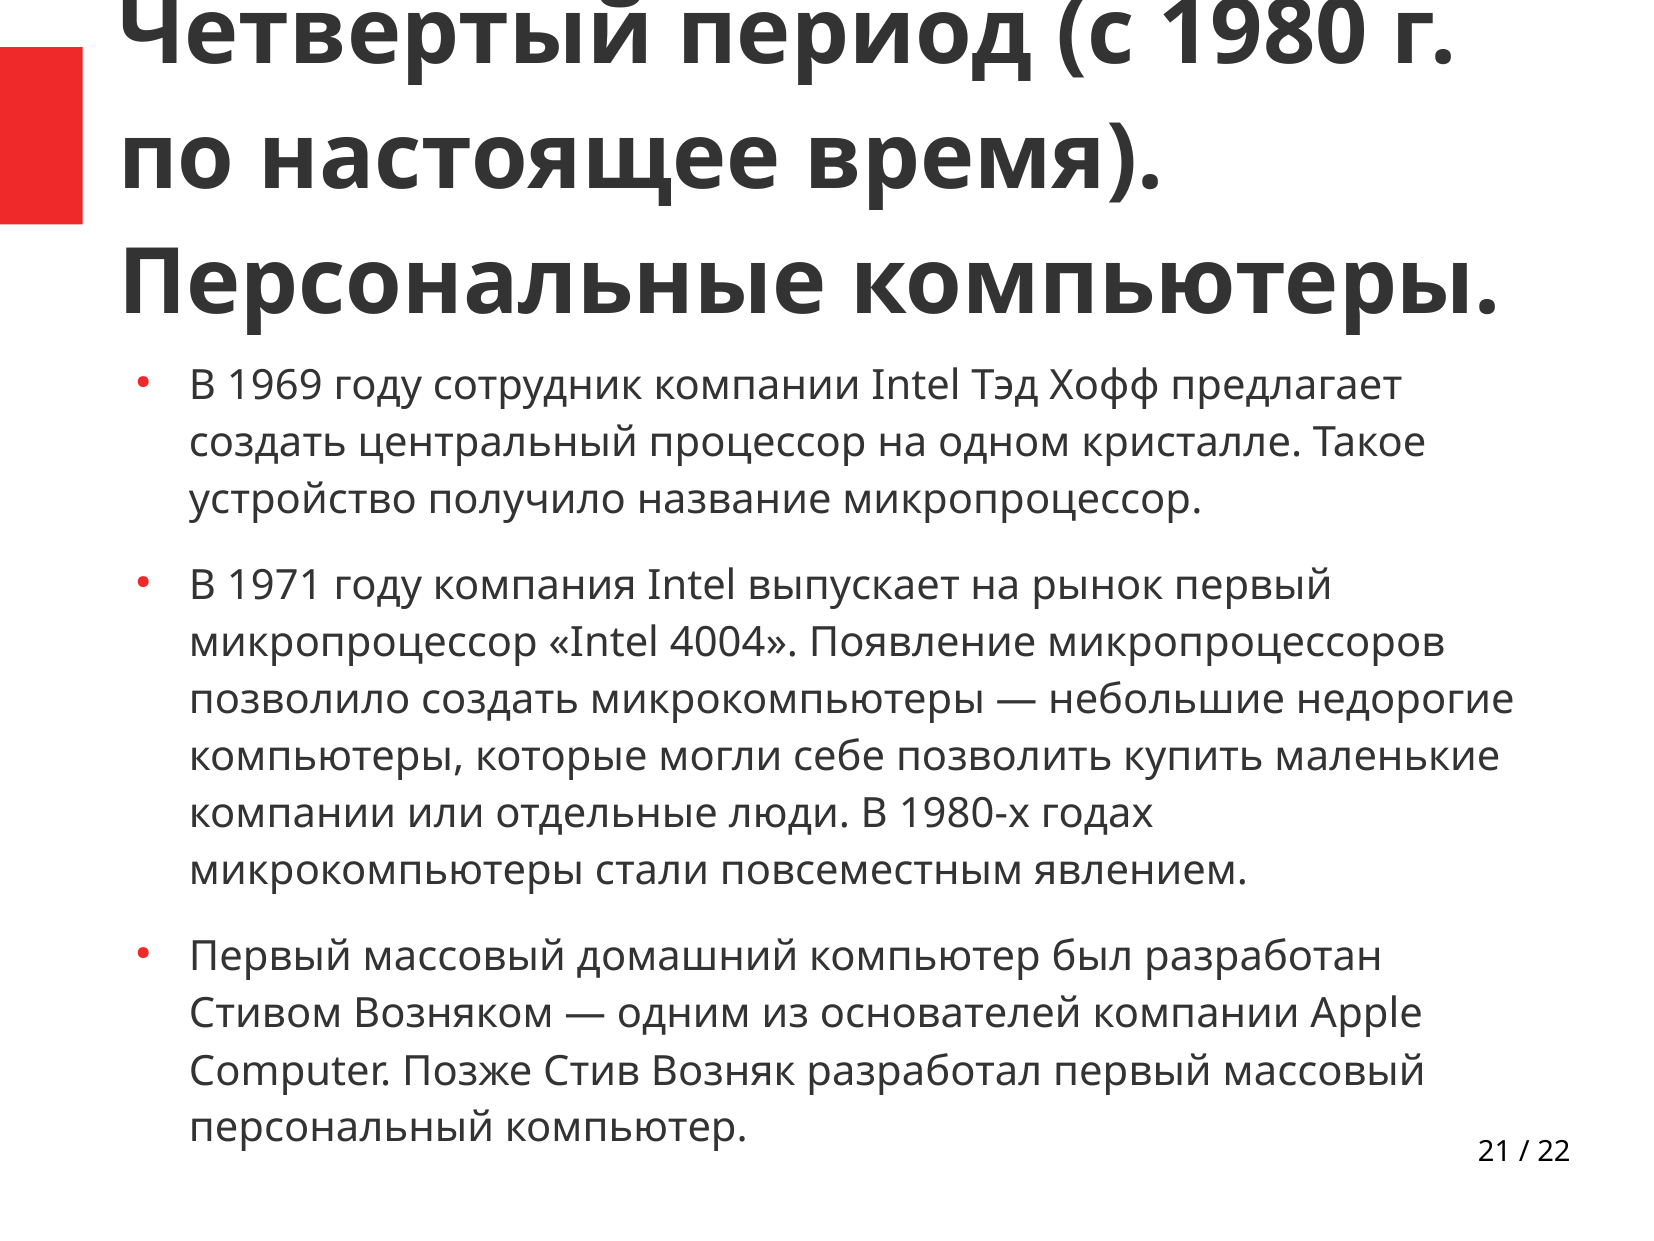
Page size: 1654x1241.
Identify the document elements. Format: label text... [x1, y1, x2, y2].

list В 1969 году сотрудник компании Intel Тэд Хофф предлагает создать центральный процессор на одном кристалле. Такое устройство получило название микропроцессор. В 1971 году компания Intel выпускает на рынок первый микропроцессор «Intel 4004». Появление микропроцессоров позволило создать микрокомпьютеры — небольшие недорогие компьютеры, которые могли себе позволить купить маленькие компании или отдельные люди. В 1980-х годах микрокомпьютеры стали повсеместным явлением. Первый массовый домашний компьютер был разработан Стивом Возняком — одним из основателей компании Apple Computer. Позже Стив Возняк разработал первый массовый персональный компьютер. [118, 354, 1536, 1074]
title Четвертый период (с 1980 г. по настоящее время). Персональные компьютеры. [118, 0, 1571, 341]
